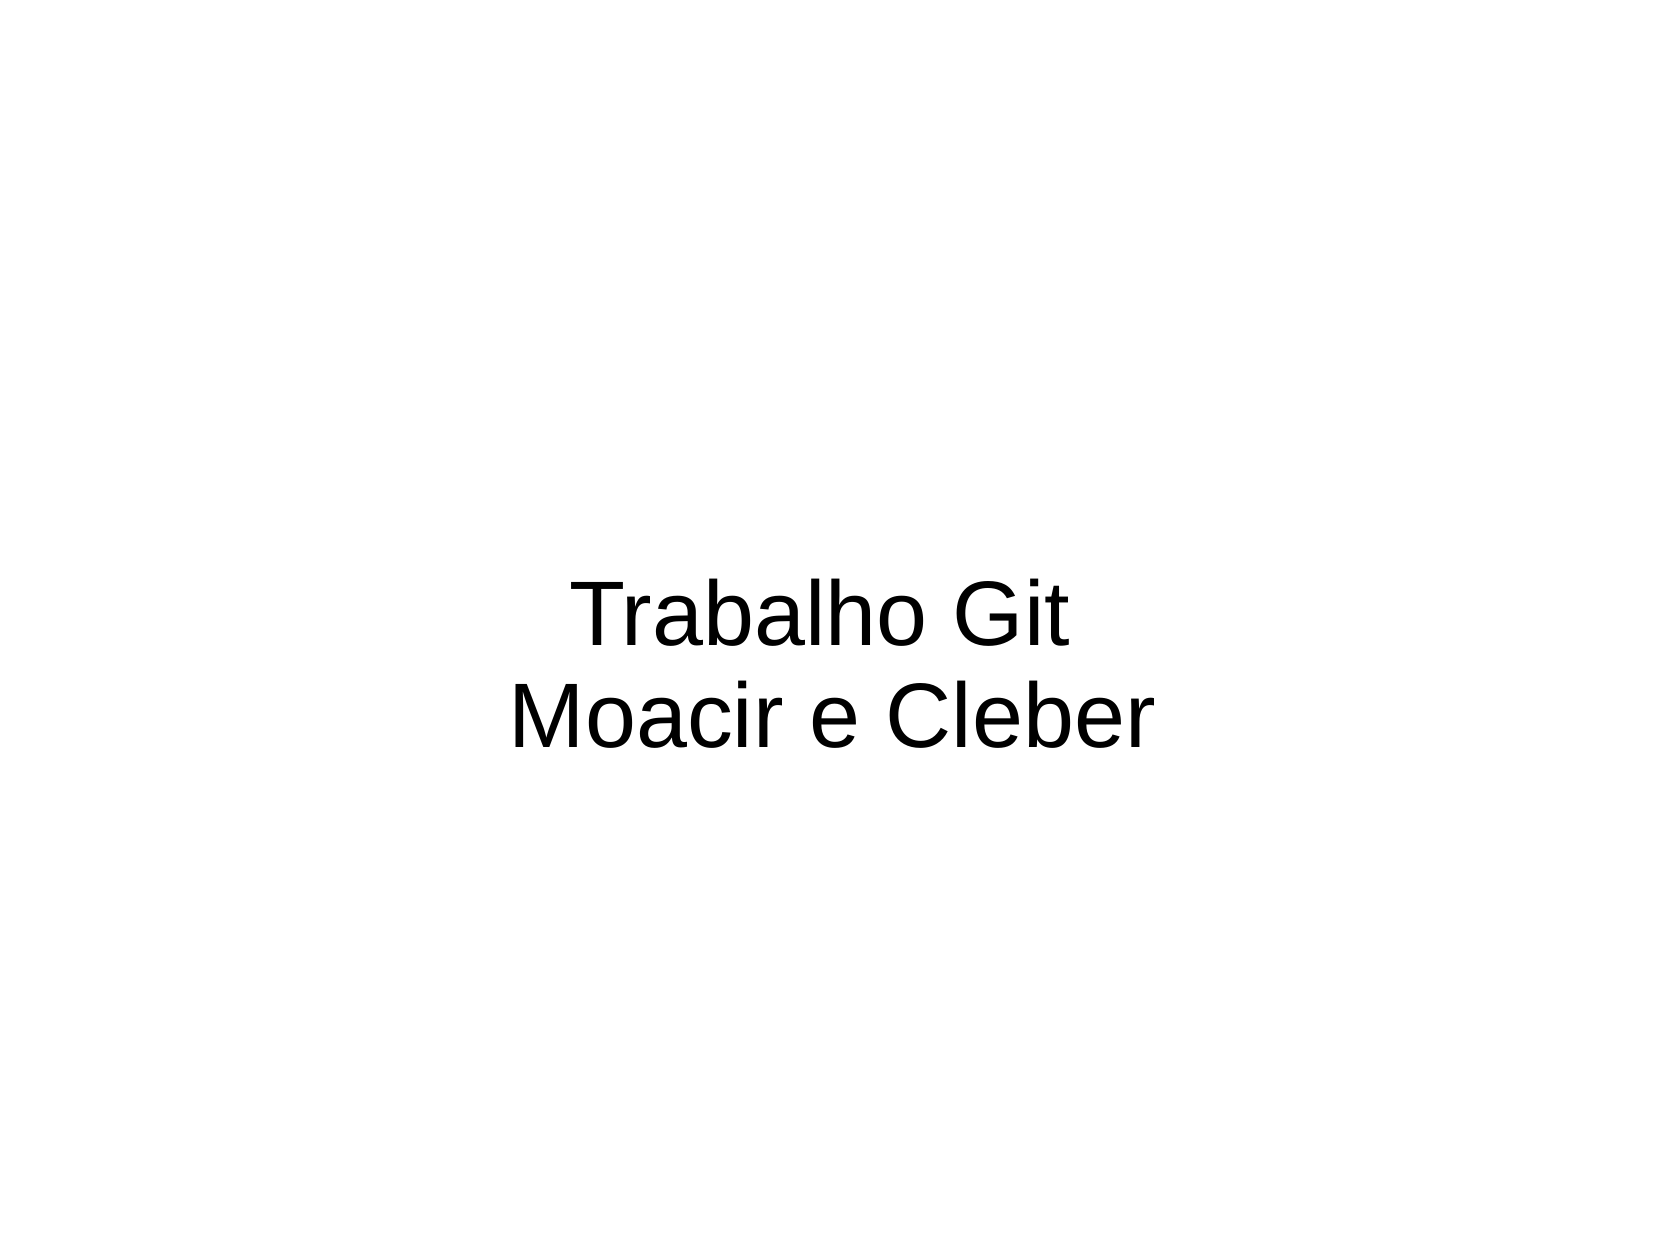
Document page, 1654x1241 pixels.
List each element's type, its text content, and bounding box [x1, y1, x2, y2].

title Trabalho Git Moacir e Cleber [88, 561, 1577, 769]
